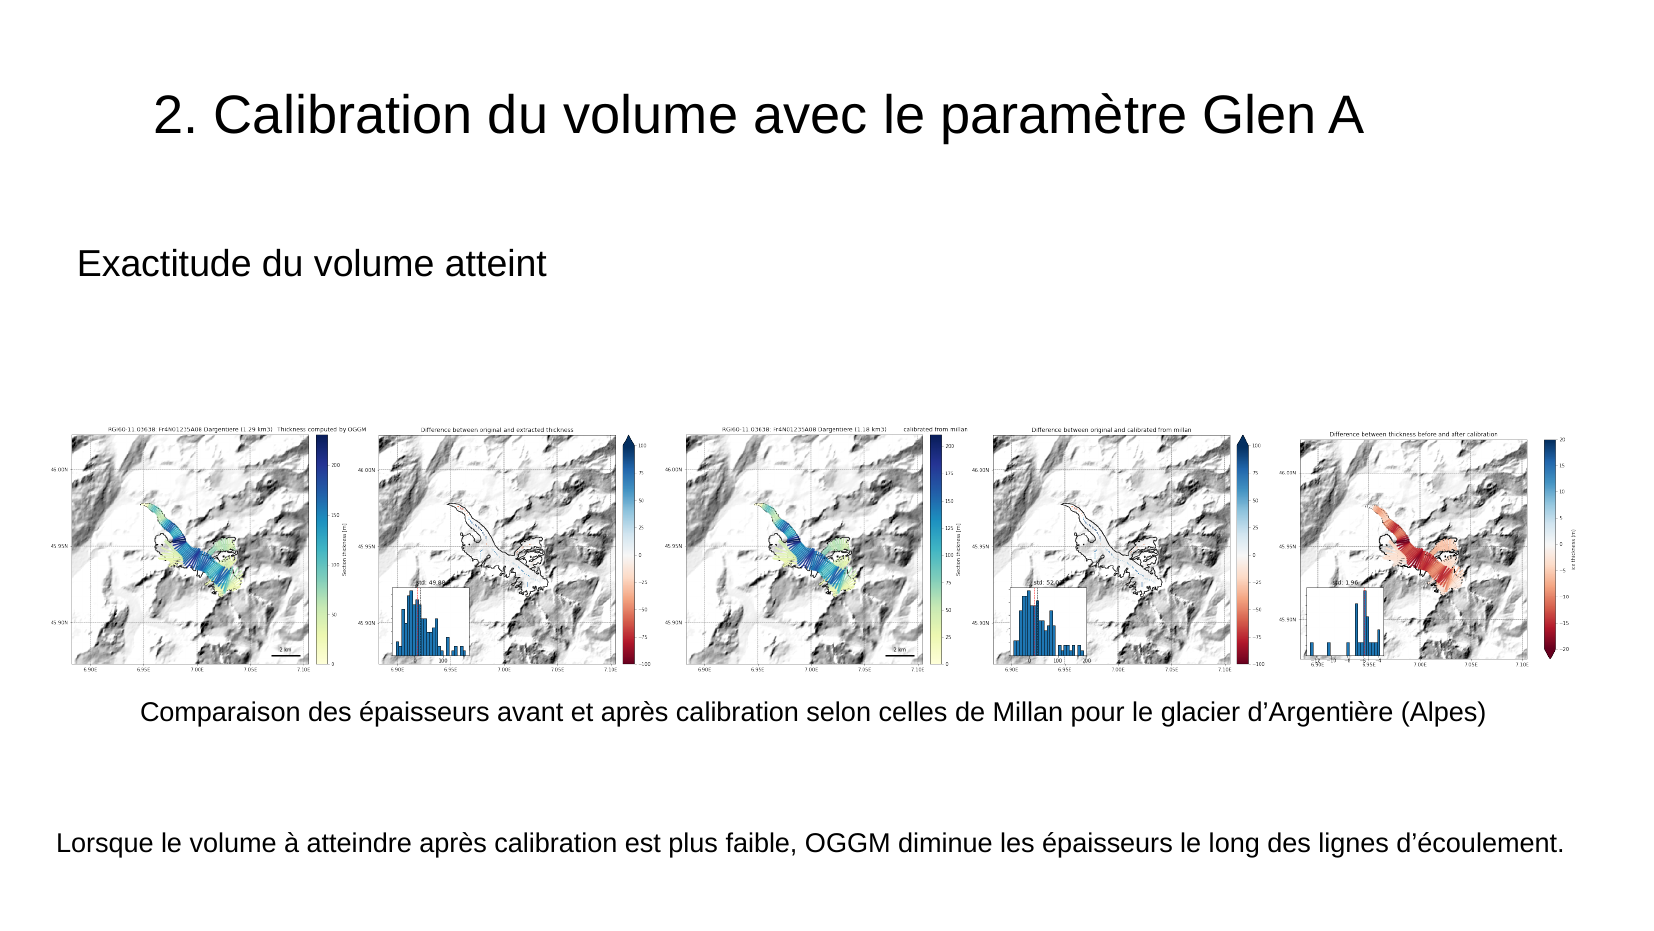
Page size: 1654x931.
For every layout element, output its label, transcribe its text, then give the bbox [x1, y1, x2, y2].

list Exactitude du volume atteint [5, 242, 1625, 289]
picture [0, 289, 1654, 812]
text_box Lorsque le volume à atteindre après calibration est plus faible, OGGM diminue les épaisseurs le long des lignes d’écoulement. [41, 820, 1613, 901]
title 2. Calibration du volume avec le paramètre Glen A [82, 37, 1571, 193]
